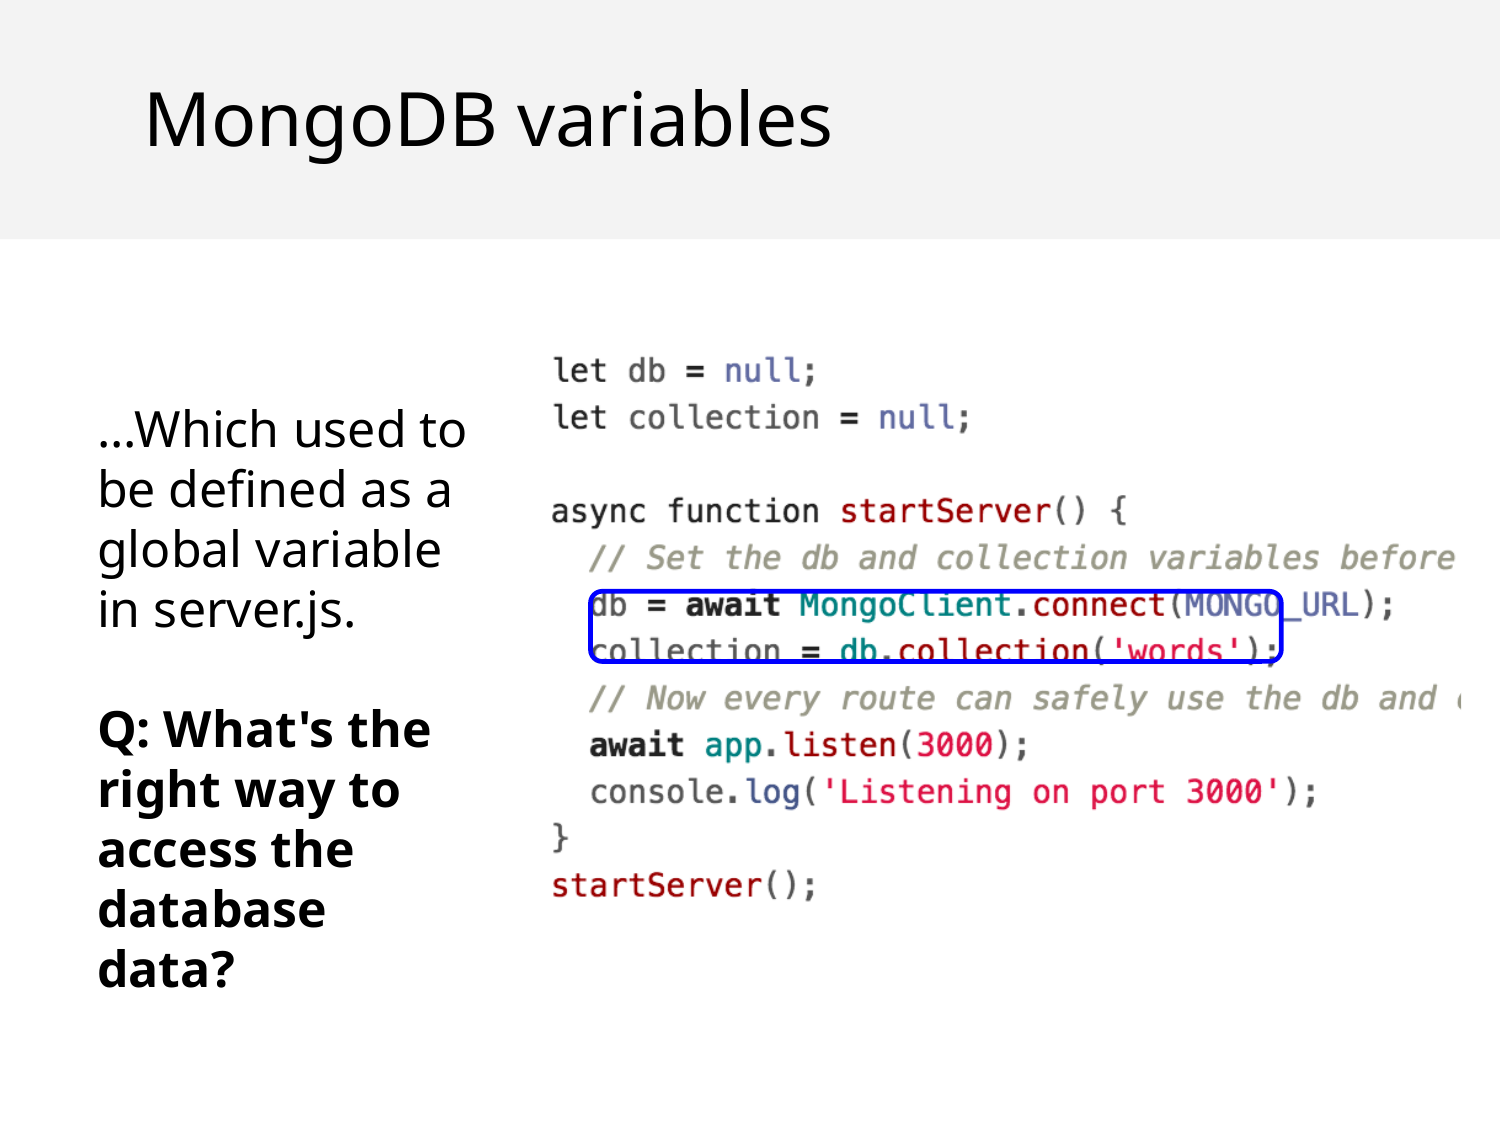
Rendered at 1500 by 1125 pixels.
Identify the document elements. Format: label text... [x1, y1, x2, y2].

picture [524, 328, 1462, 909]
text_box ...Which used to be defined as a global variable in server.js. Q: What's the right way to access the database data? [82, 382, 486, 963]
title MongoDB variables [128, 56, 1372, 183]
